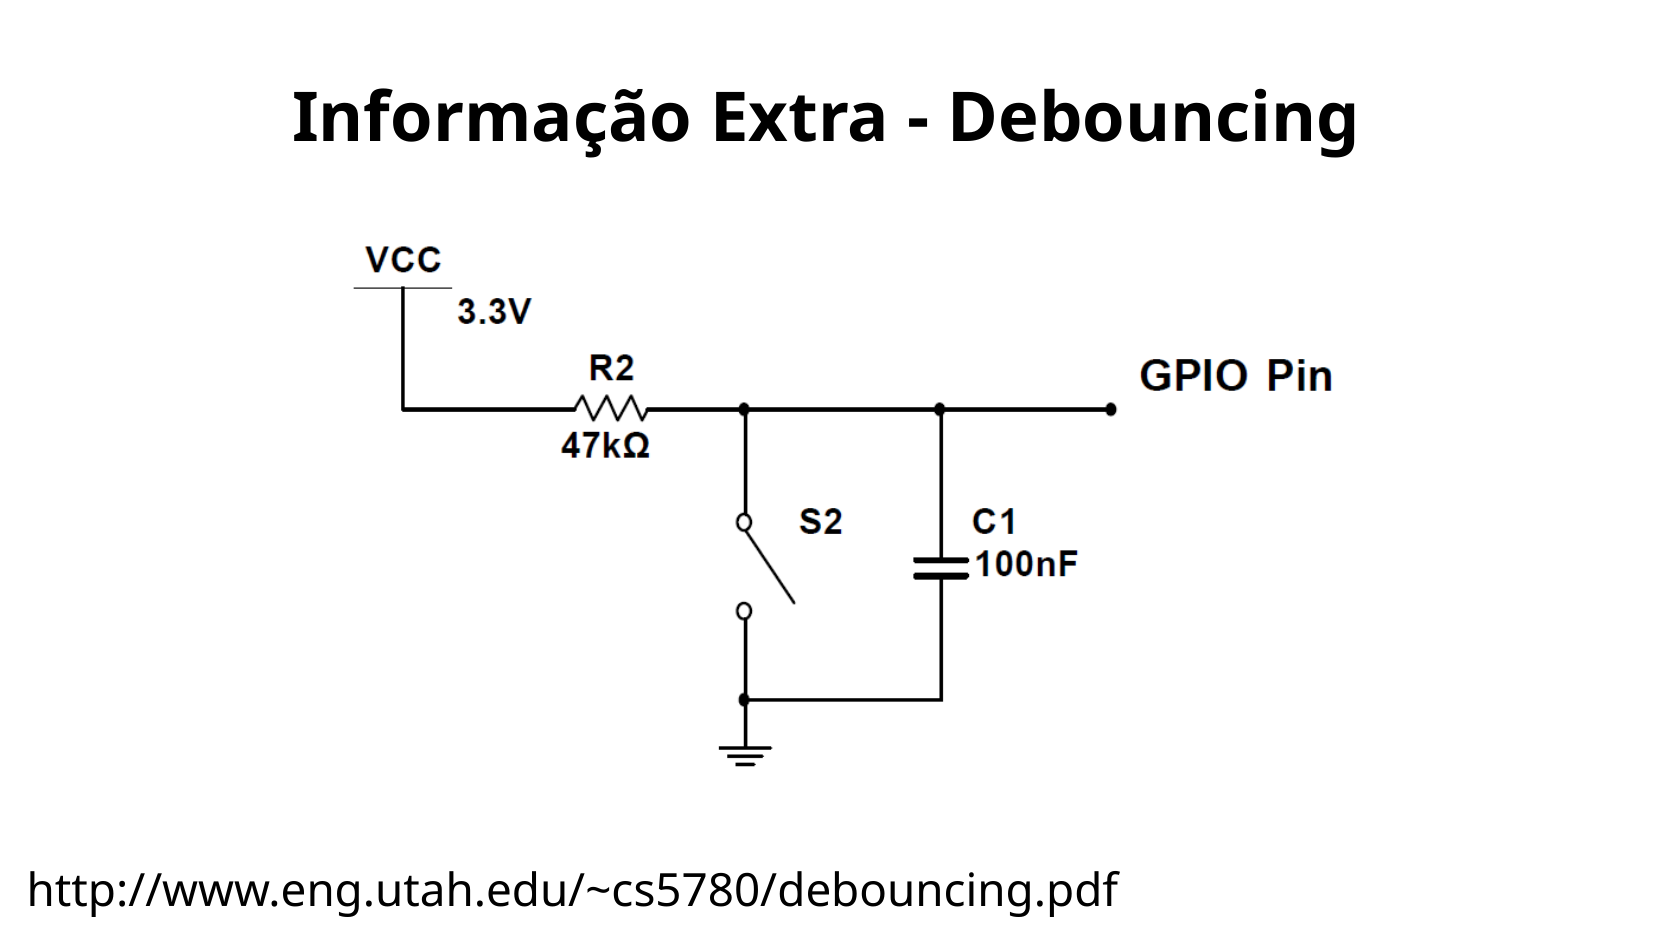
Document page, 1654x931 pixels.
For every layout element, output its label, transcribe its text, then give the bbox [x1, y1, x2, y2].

picture [336, 236, 1338, 771]
text_box http://www.eng.utah.edu/~cs5780/debouncing.pdf [11, 850, 1382, 922]
title Informação Extra - Debouncing [82, 37, 1571, 193]
